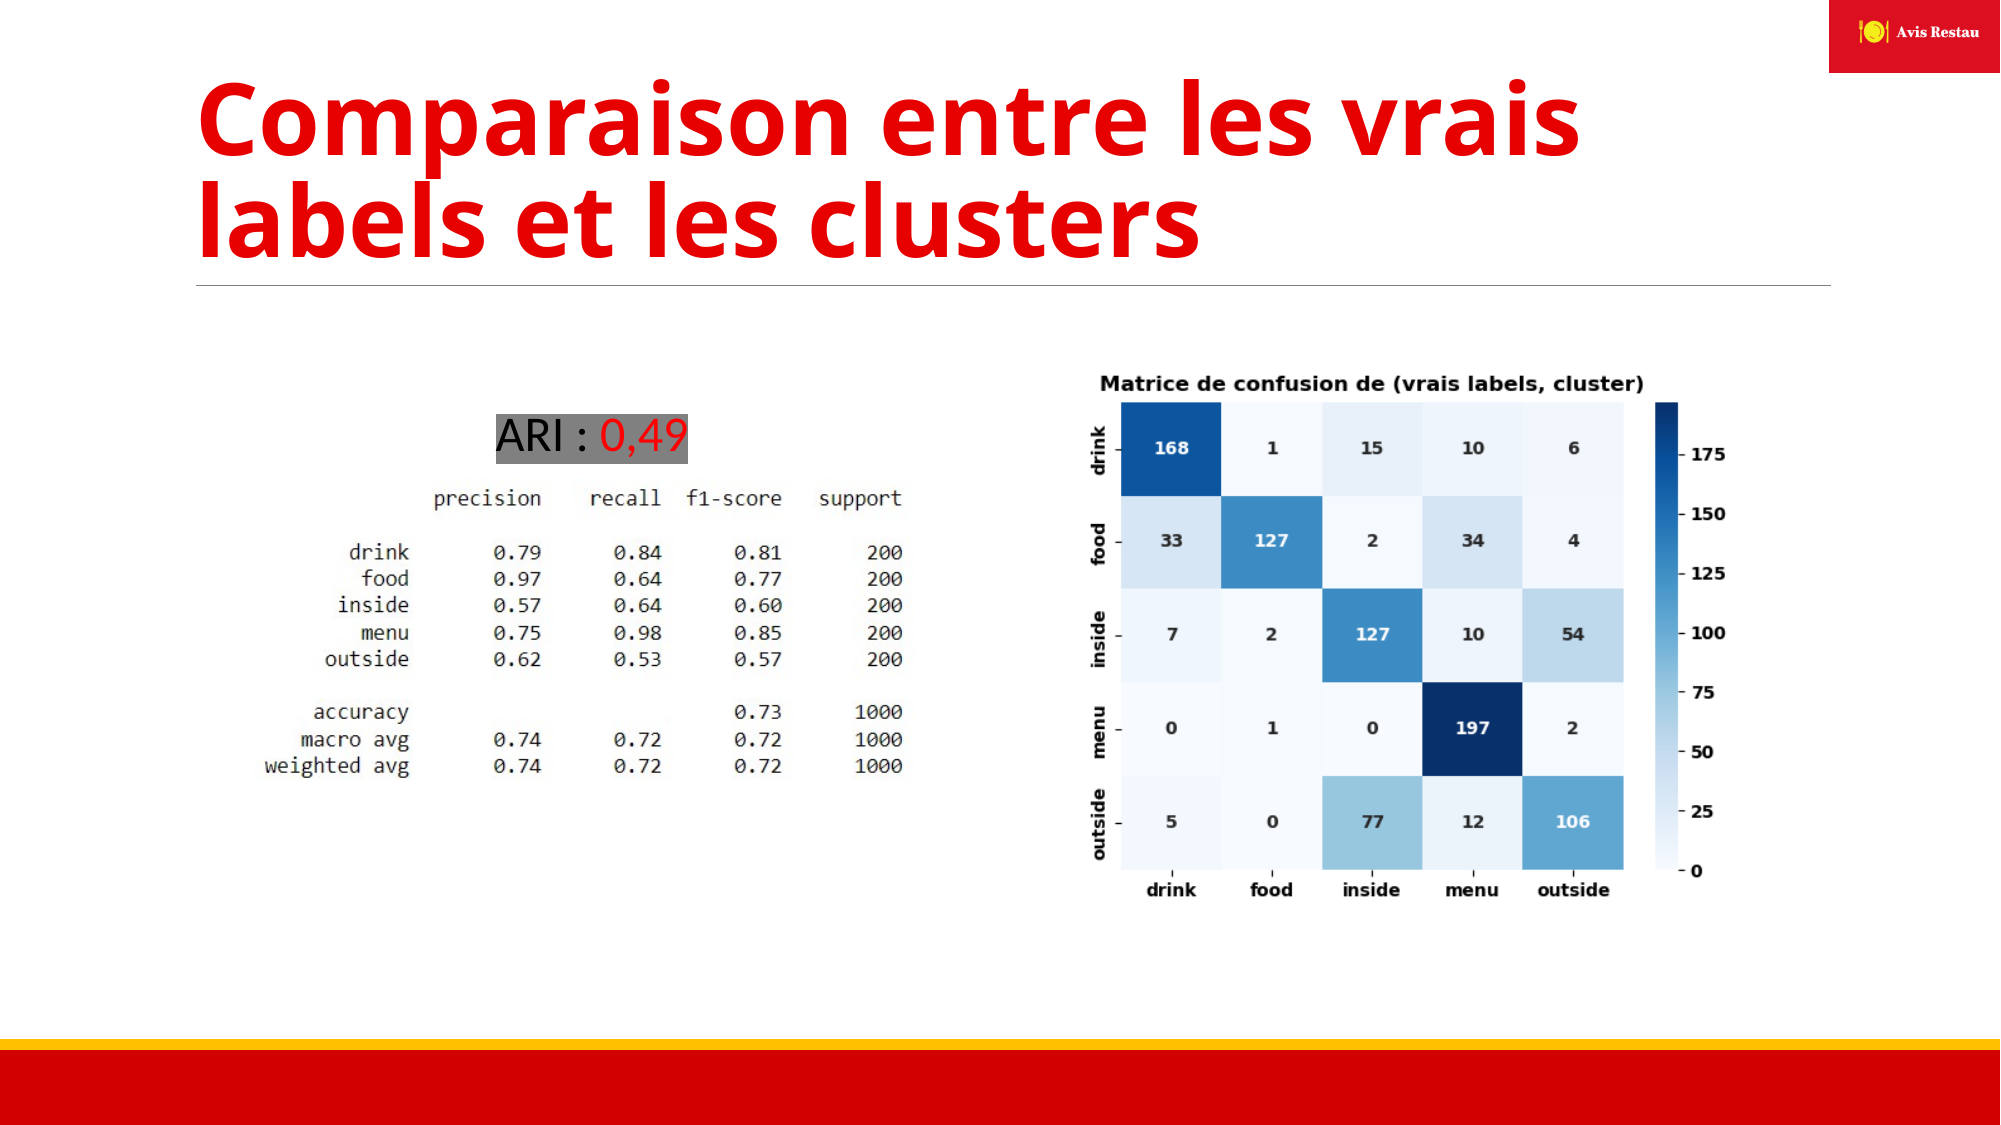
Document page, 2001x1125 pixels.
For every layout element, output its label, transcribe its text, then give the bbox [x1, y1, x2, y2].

picture [1020, 329, 1830, 937]
picture [253, 478, 917, 788]
text_box ARI : 0,49 [480, 393, 763, 470]
picture [1829, 0, 2000, 73]
title Comparaison entre les vrais labels et les clusters [180, 47, 1831, 286]
